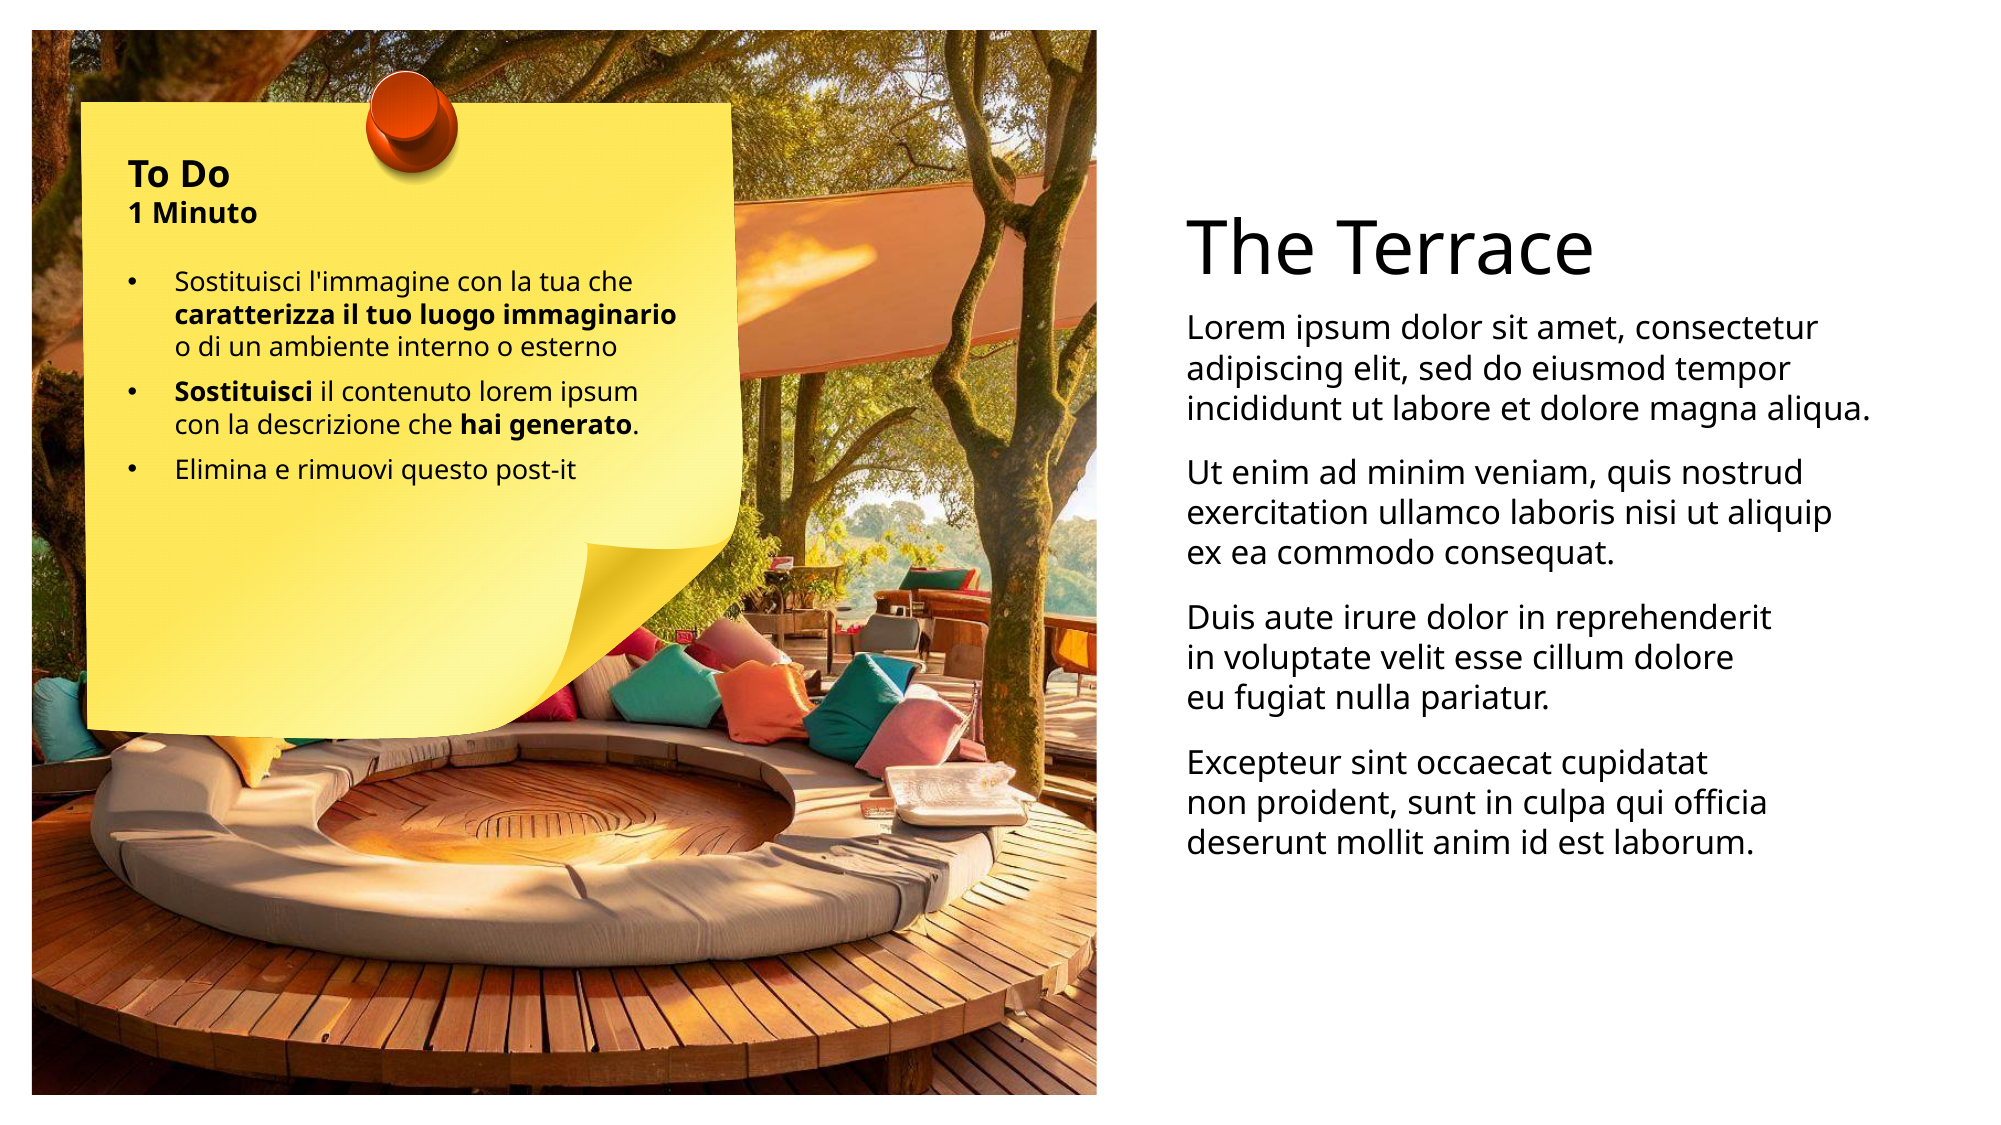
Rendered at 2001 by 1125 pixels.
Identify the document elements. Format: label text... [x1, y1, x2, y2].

text_box To Do 1 Minuto Sostituisci l'immagine con la tua che caratterizza il tuo luogo immaginario o di un ambiente interno o esterno Sostituisci il contenuto lorem ipsum con la descrizione che hai generato. Elimina e rimuovi questo post-it [112, 142, 708, 493]
text_box Lorem ipsum dolor sit amet, consectetur adipiscing elit, sed do eiusmod tempor incididunt ut labore et dolore magna aliqua. Ut enim ad minim veniam, quis nostrud exercitation ullamco laboris nisi ut aliquip ex ea commodo consequat. Duis aute irure dolor in reprehenderit in voluptate velit esse cillum dolore eu fugiat nulla pariatur. Excepteur sint occaecat cupidatat non proident, sunt in culpa qui officia deserunt mollit anim id est laborum. [1171, 299, 1950, 869]
picture [31, 30, 1097, 1095]
text_box The Terrace [1171, 191, 1928, 297]
